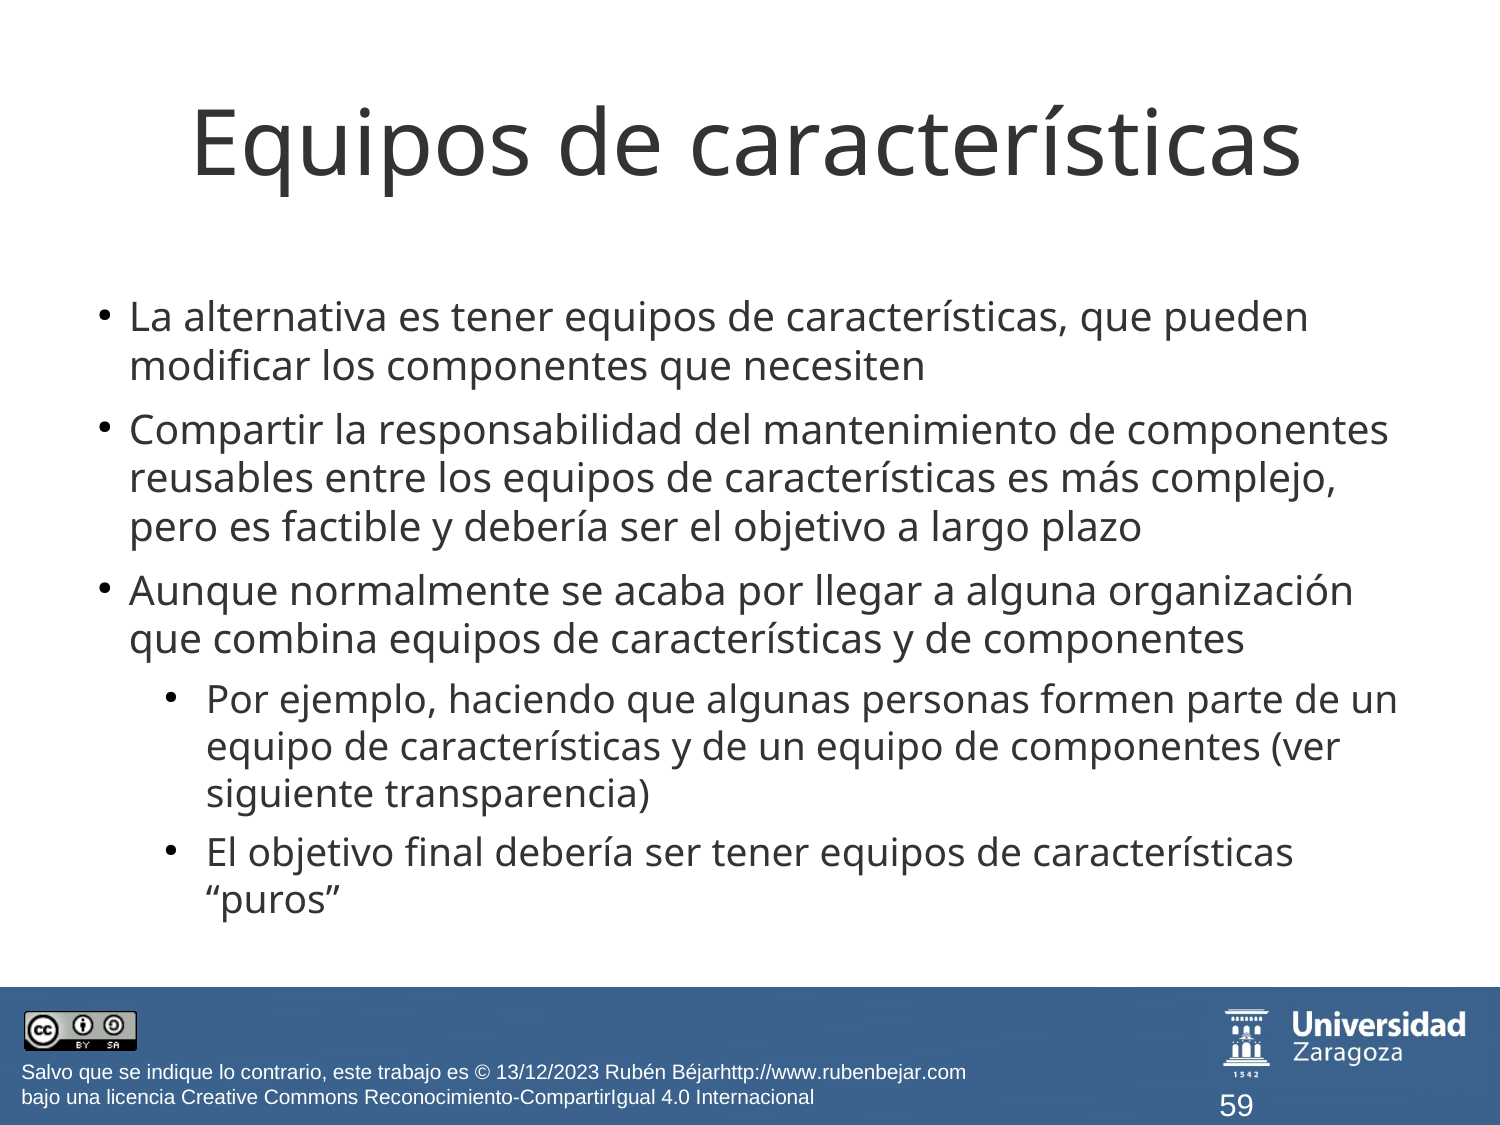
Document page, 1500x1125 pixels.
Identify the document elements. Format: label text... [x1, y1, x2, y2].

title Equipos de características [74, 21, 1420, 257]
list La alternativa es tener equipos de características, que pueden modificar los componentes que necesiten Compartir la responsabilidad del mantenimiento de componentes reusables entre los equipos de características es más complejo, pero es factible y debería ser el objetivo a largo plazo Aunque normalmente se acaba por llegar a alguna organización que combina equipos de características y de componentes Por ejemplo, haciendo que algunas personas formen parte de un equipo de características y de un equipo de componentes (ver siguiente transparencia) El objetivo final debería ser tener equipos de características “puros” [82, 283, 1418, 969]
picture [0, 987, 1500, 1125]
